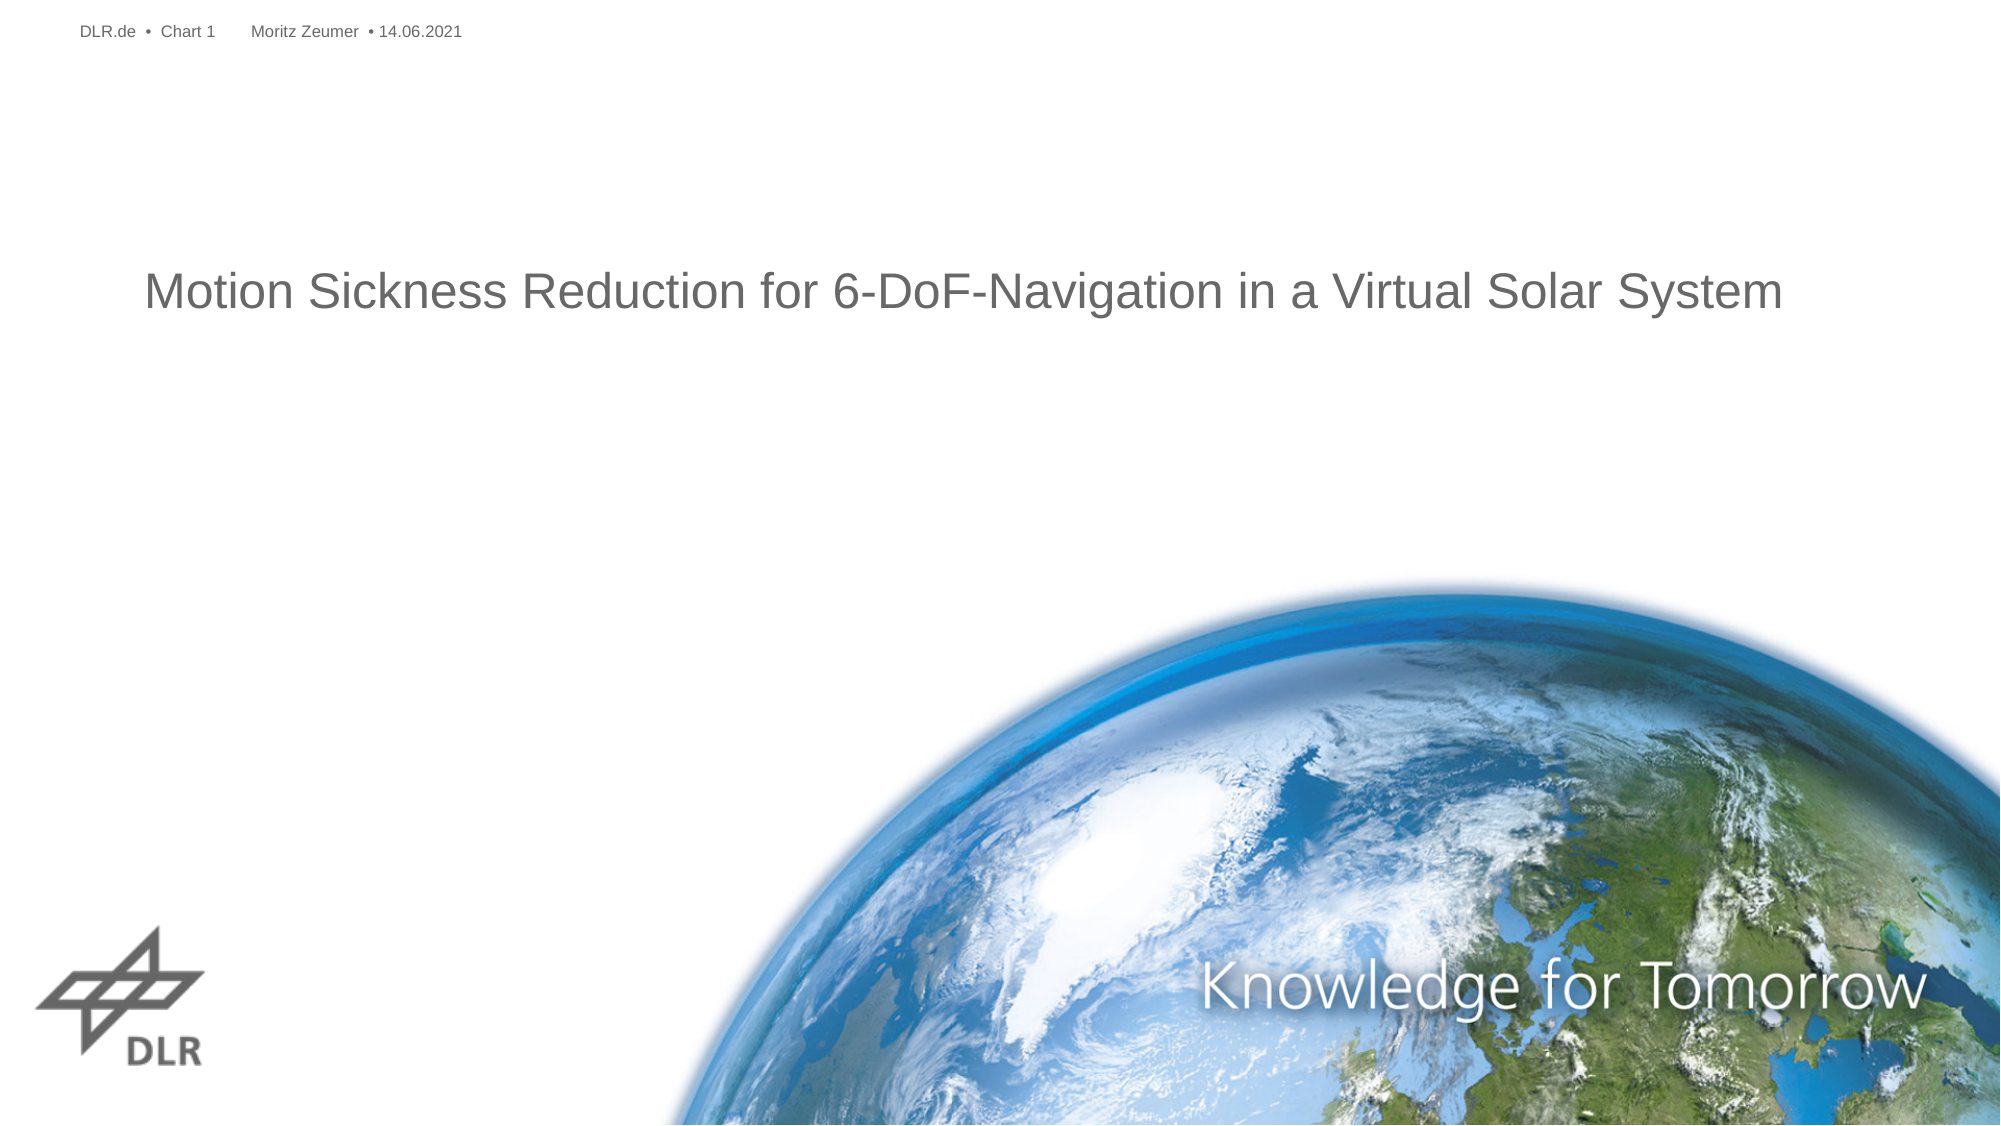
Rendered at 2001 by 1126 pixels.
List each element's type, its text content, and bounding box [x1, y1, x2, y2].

picture [0, 0, 2000, 1125]
text_box Moritz Zeumer • 14.06.2021 [251, 20, 1921, 45]
text_box Motion Sickness Reduction for 6-DoF-Navigation in a Virtual Solar System [144, 258, 1927, 380]
text_box DLR.de • Chart <number> [79, 20, 251, 45]
